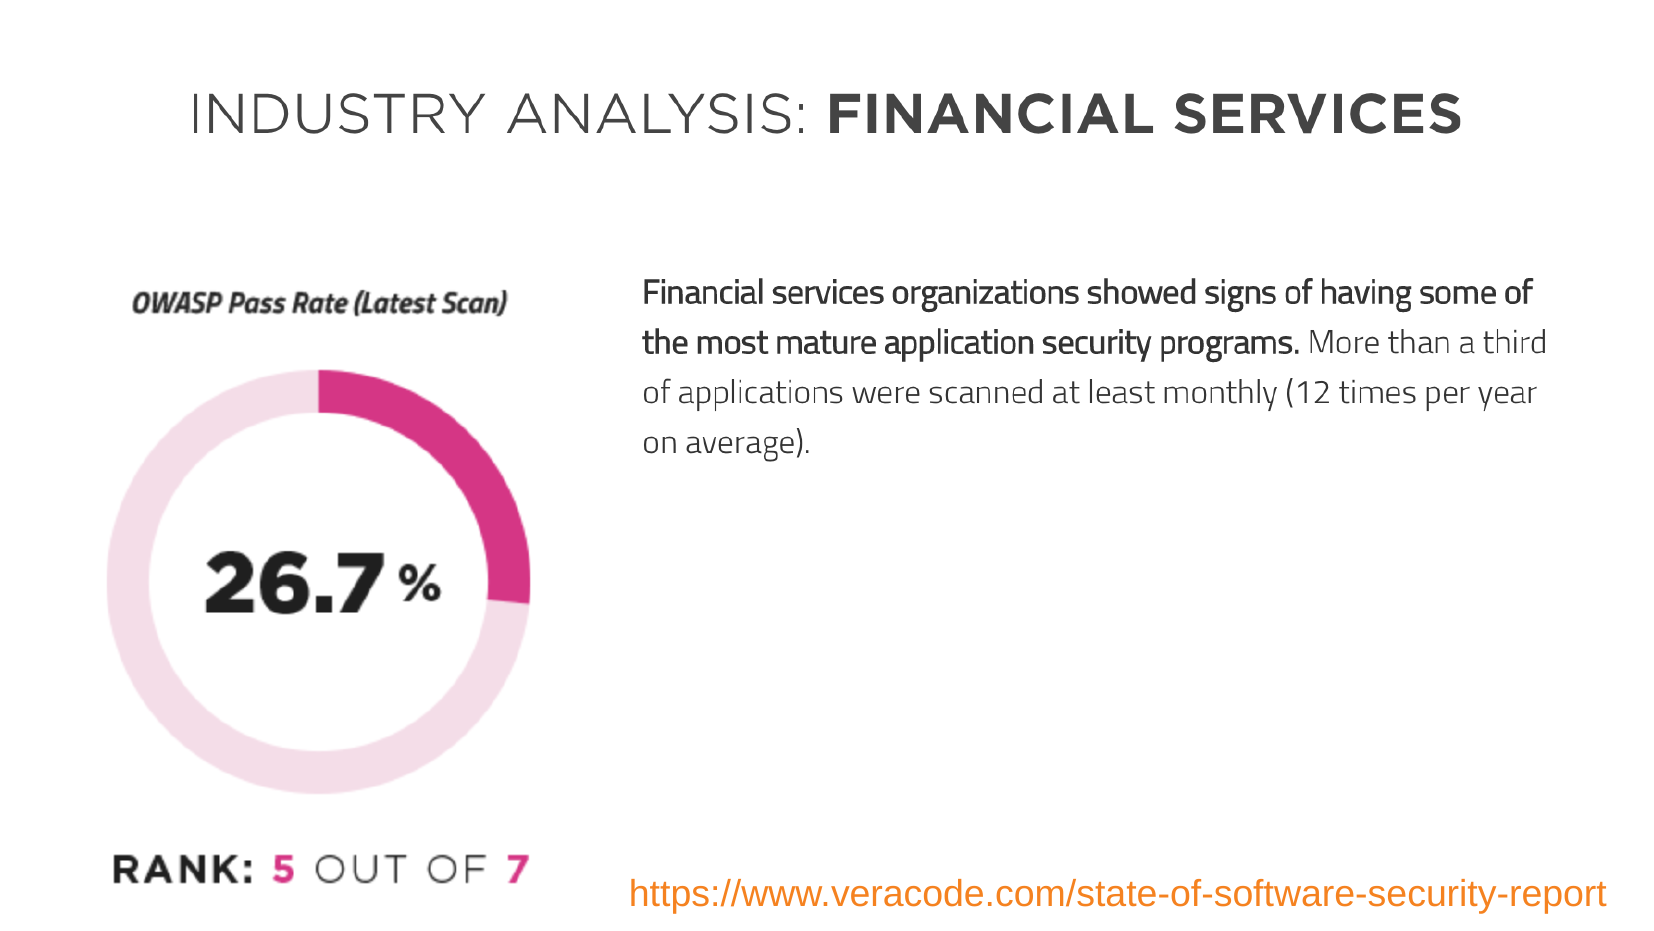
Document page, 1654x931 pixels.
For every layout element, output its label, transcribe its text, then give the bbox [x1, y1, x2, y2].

picture [58, 4, 1609, 931]
text_box https://www.veracode.com/state-of-software-security-report [614, 864, 1630, 931]
